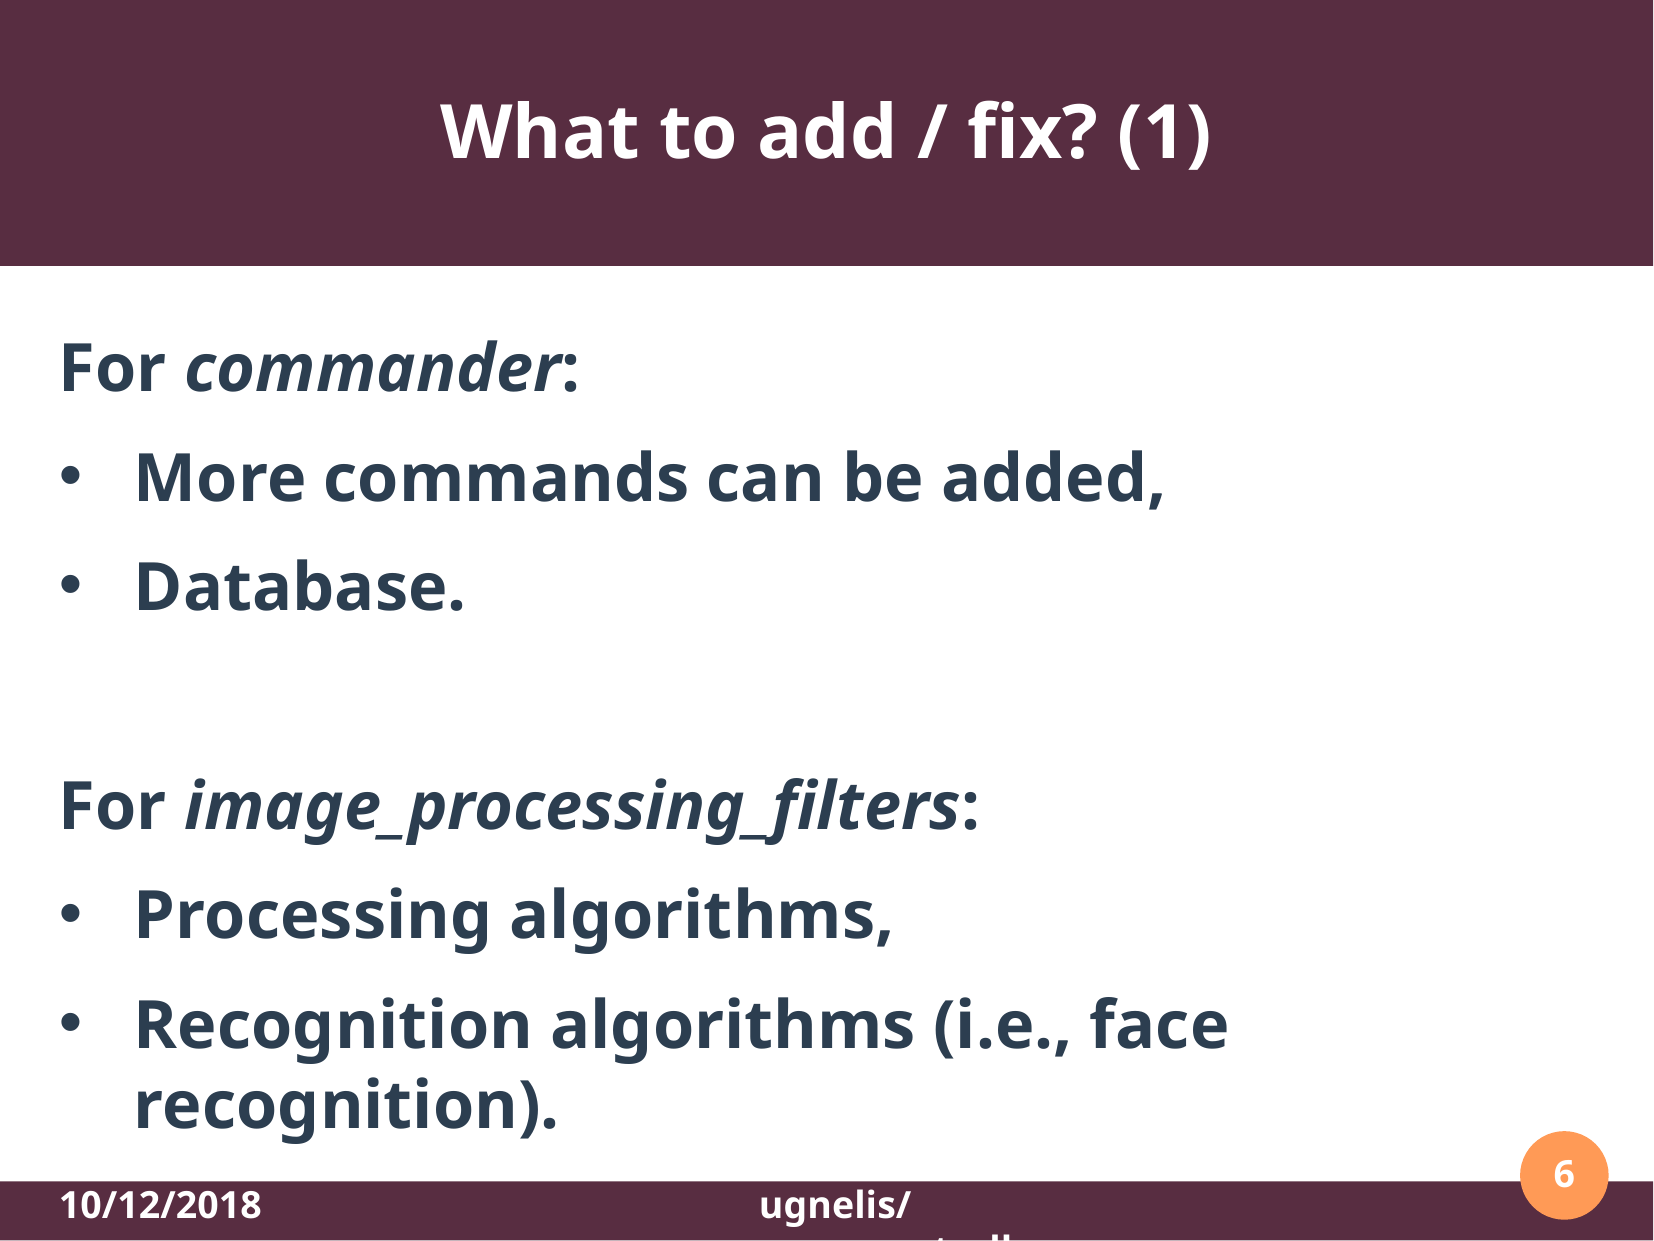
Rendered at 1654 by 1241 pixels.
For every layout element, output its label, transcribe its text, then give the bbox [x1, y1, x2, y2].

title What to add / fix? (1) [58, 49, 1594, 207]
footer ugnelis/ros_cameras_controller [560, 1181, 1111, 1241]
slide_number <number> [1505, 1116, 1624, 1235]
slide_number 10/12/2018 [58, 1181, 532, 1241]
list For commander: More commands can be added, Database. For image_processing_filters: Processing algorithms, Recognition algorithms (i.e., face recognition). [58, 324, 1594, 1152]
